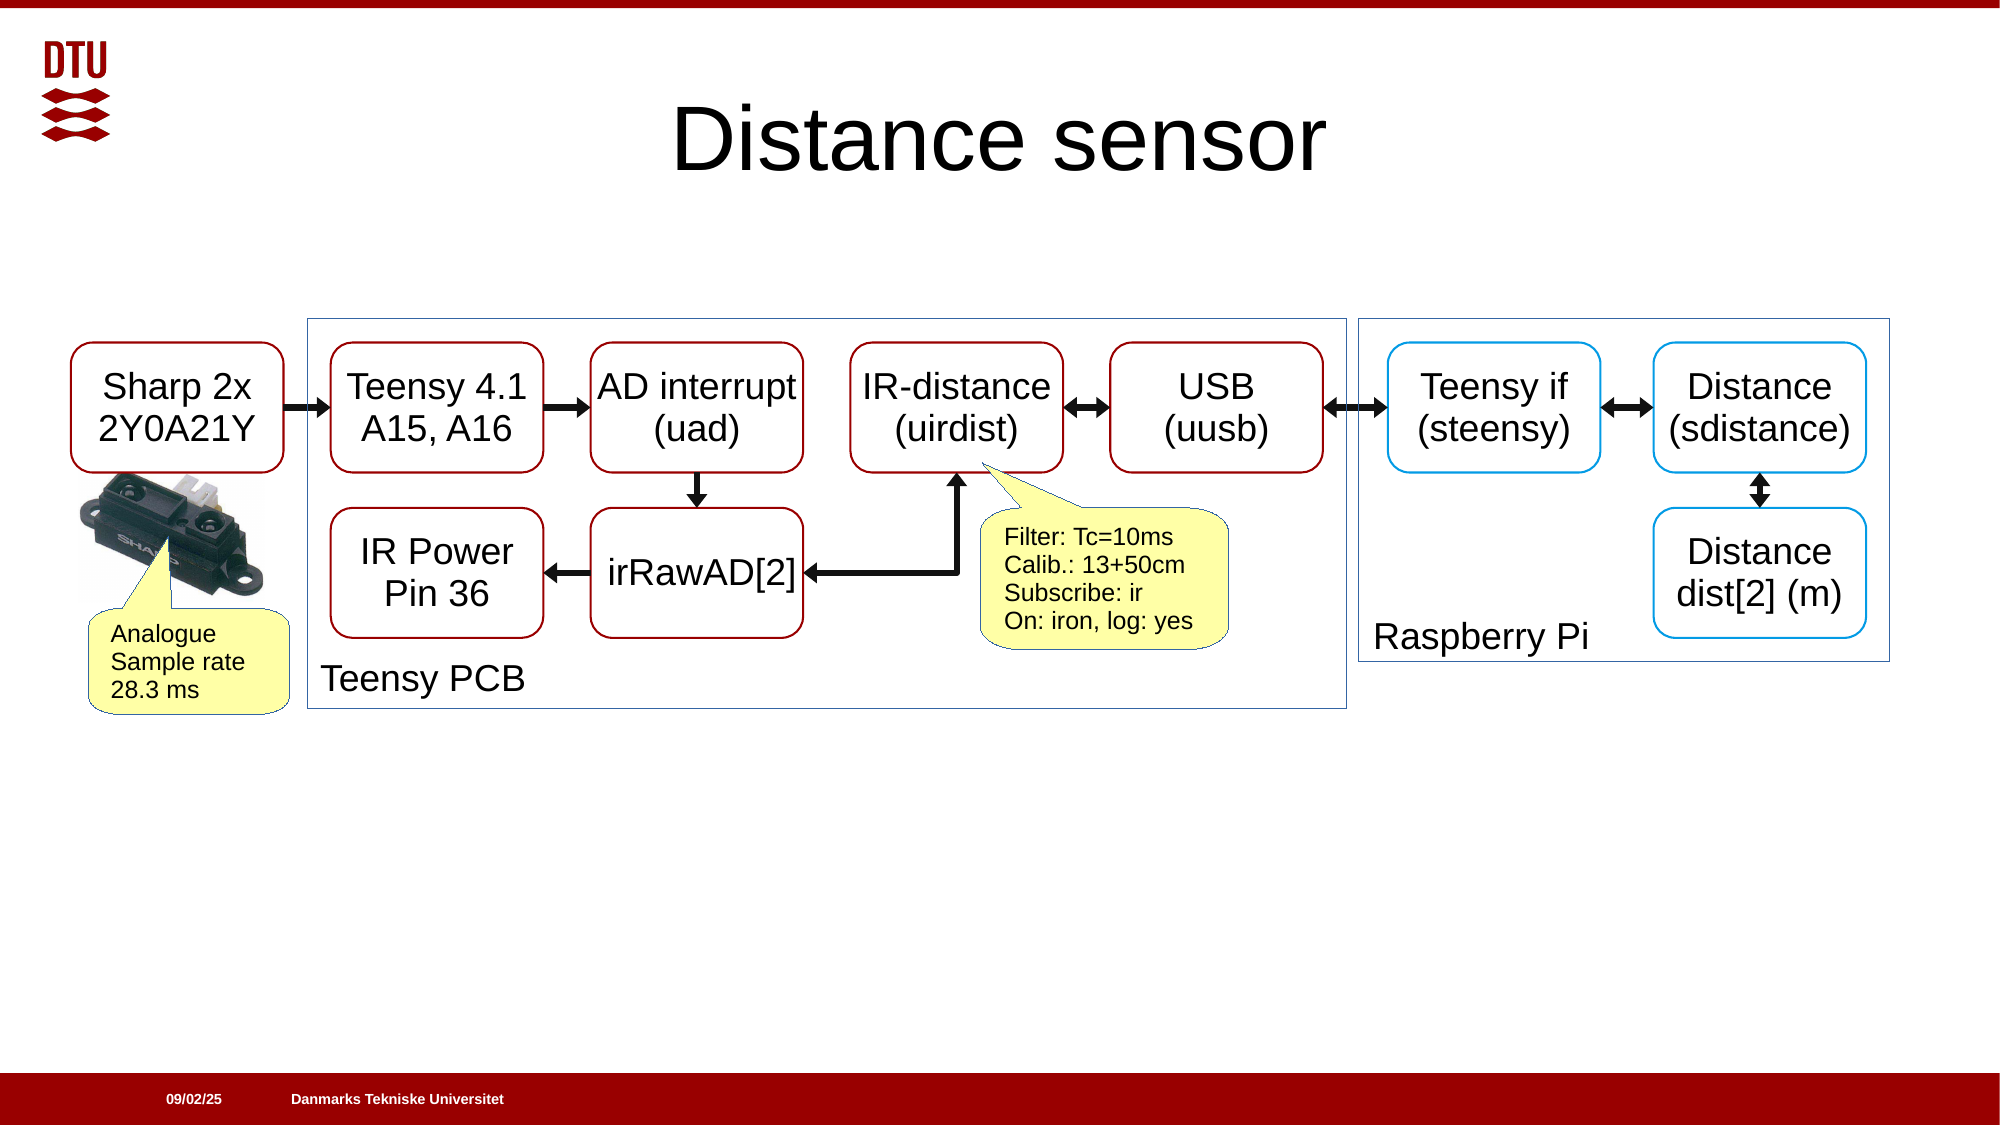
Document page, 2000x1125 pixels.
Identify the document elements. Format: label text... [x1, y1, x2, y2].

text_box Sharp 2x 2Y0A21Y [70, 342, 284, 473]
text_box Teensy 4.1 A15, A16 [330, 342, 544, 473]
text_box IR-distance (uirdist) [850, 342, 1064, 473]
text_box IR Power Pin 36 [330, 507, 544, 638]
text_box AD interrupt (uad) [590, 342, 804, 473]
text_box Raspberry Pi [1358, 608, 1605, 666]
text_box USB (uusb) [1110, 342, 1323, 473]
picture [78, 468, 265, 603]
text_box Distance (sdistance) [1653, 342, 1867, 473]
text_box Filter: Tc=10ms Calib.: 13+50cm Subscribe: ir On: iron, log: yes [980, 462, 1229, 650]
text_box Teensy PCB [308, 649, 567, 707]
text_box irRawAD[2] [590, 507, 804, 638]
title Distance sensor [99, 44, 1900, 233]
text_box Teensy if (steensy) [1387, 342, 1601, 473]
text_box Analogue Sample rate 28.3 ms [88, 536, 290, 715]
text_box Distance dist[2] (m) [1653, 507, 1867, 638]
